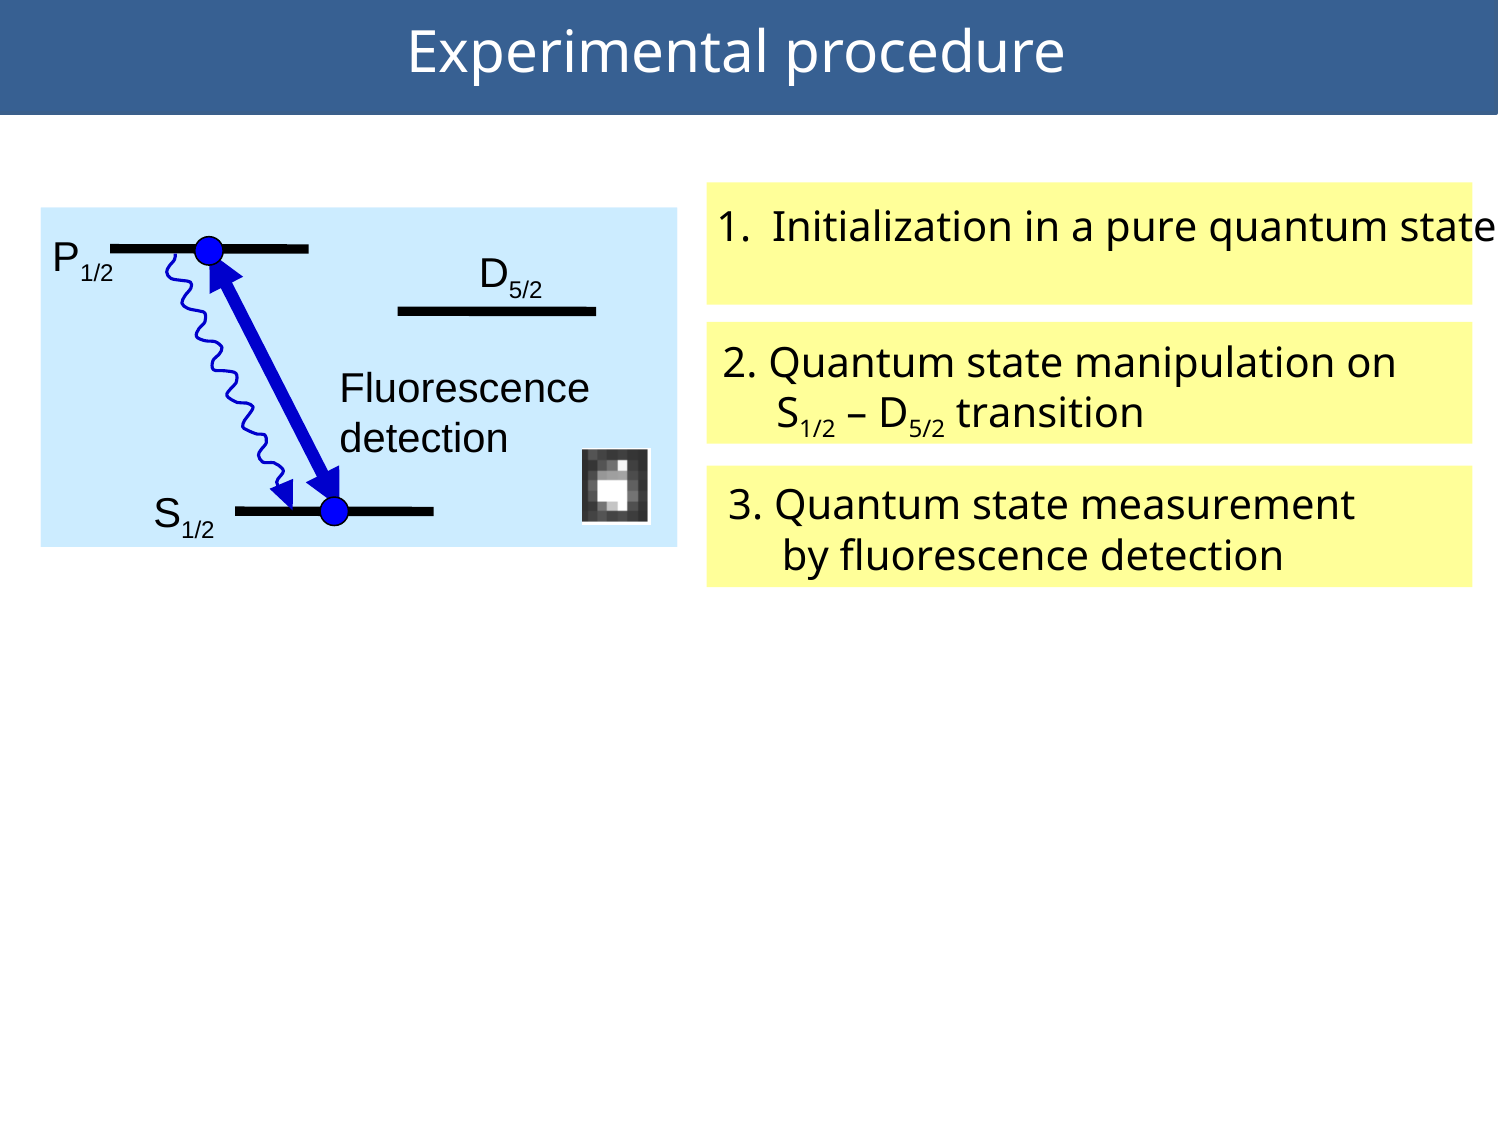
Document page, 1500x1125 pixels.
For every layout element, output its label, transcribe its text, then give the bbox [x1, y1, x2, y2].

text_box [706, 321, 1473, 444]
text_box P1/2 [37, 221, 129, 294]
text_box [706, 465, 1473, 588]
text_box 3. Quantum state measurement by fluorescence detection [713, 470, 1371, 587]
picture [582, 448, 651, 526]
text_box Initialization in a pure quantum state [701, 192, 1500, 309]
text_box Fluorescence detection [324, 352, 606, 469]
text_box [706, 182, 1473, 192]
text_box [40, 207, 678, 547]
text_box D5/2 [463, 238, 558, 311]
list Experimental procedure [173, 12, 1299, 115]
text_box 2. Quantum state manipulation on S1/2 – D5/2 transition [707, 328, 1413, 451]
text_box S1/2 [138, 478, 230, 551]
